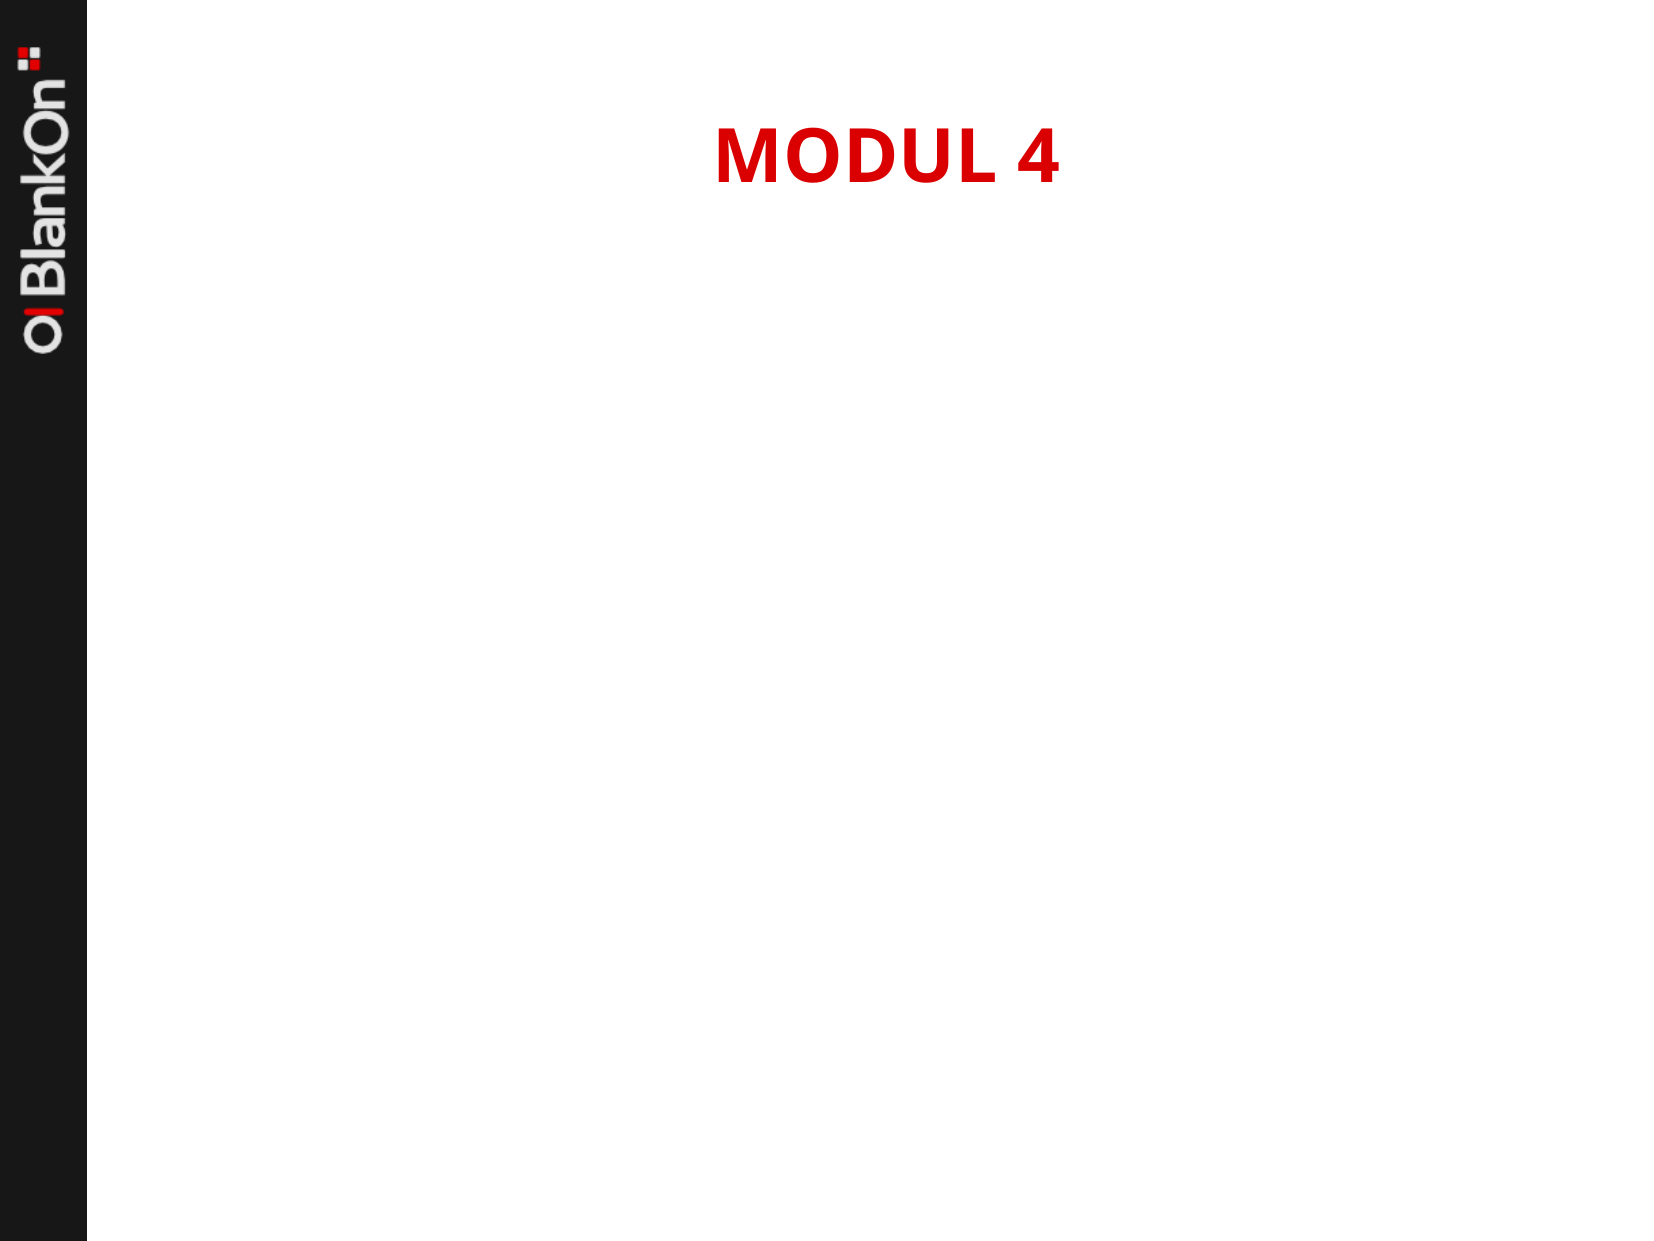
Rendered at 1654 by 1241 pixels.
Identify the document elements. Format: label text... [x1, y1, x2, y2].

title MODUL 4 [124, 49, 1613, 257]
picture [0, 0, 87, 1241]
